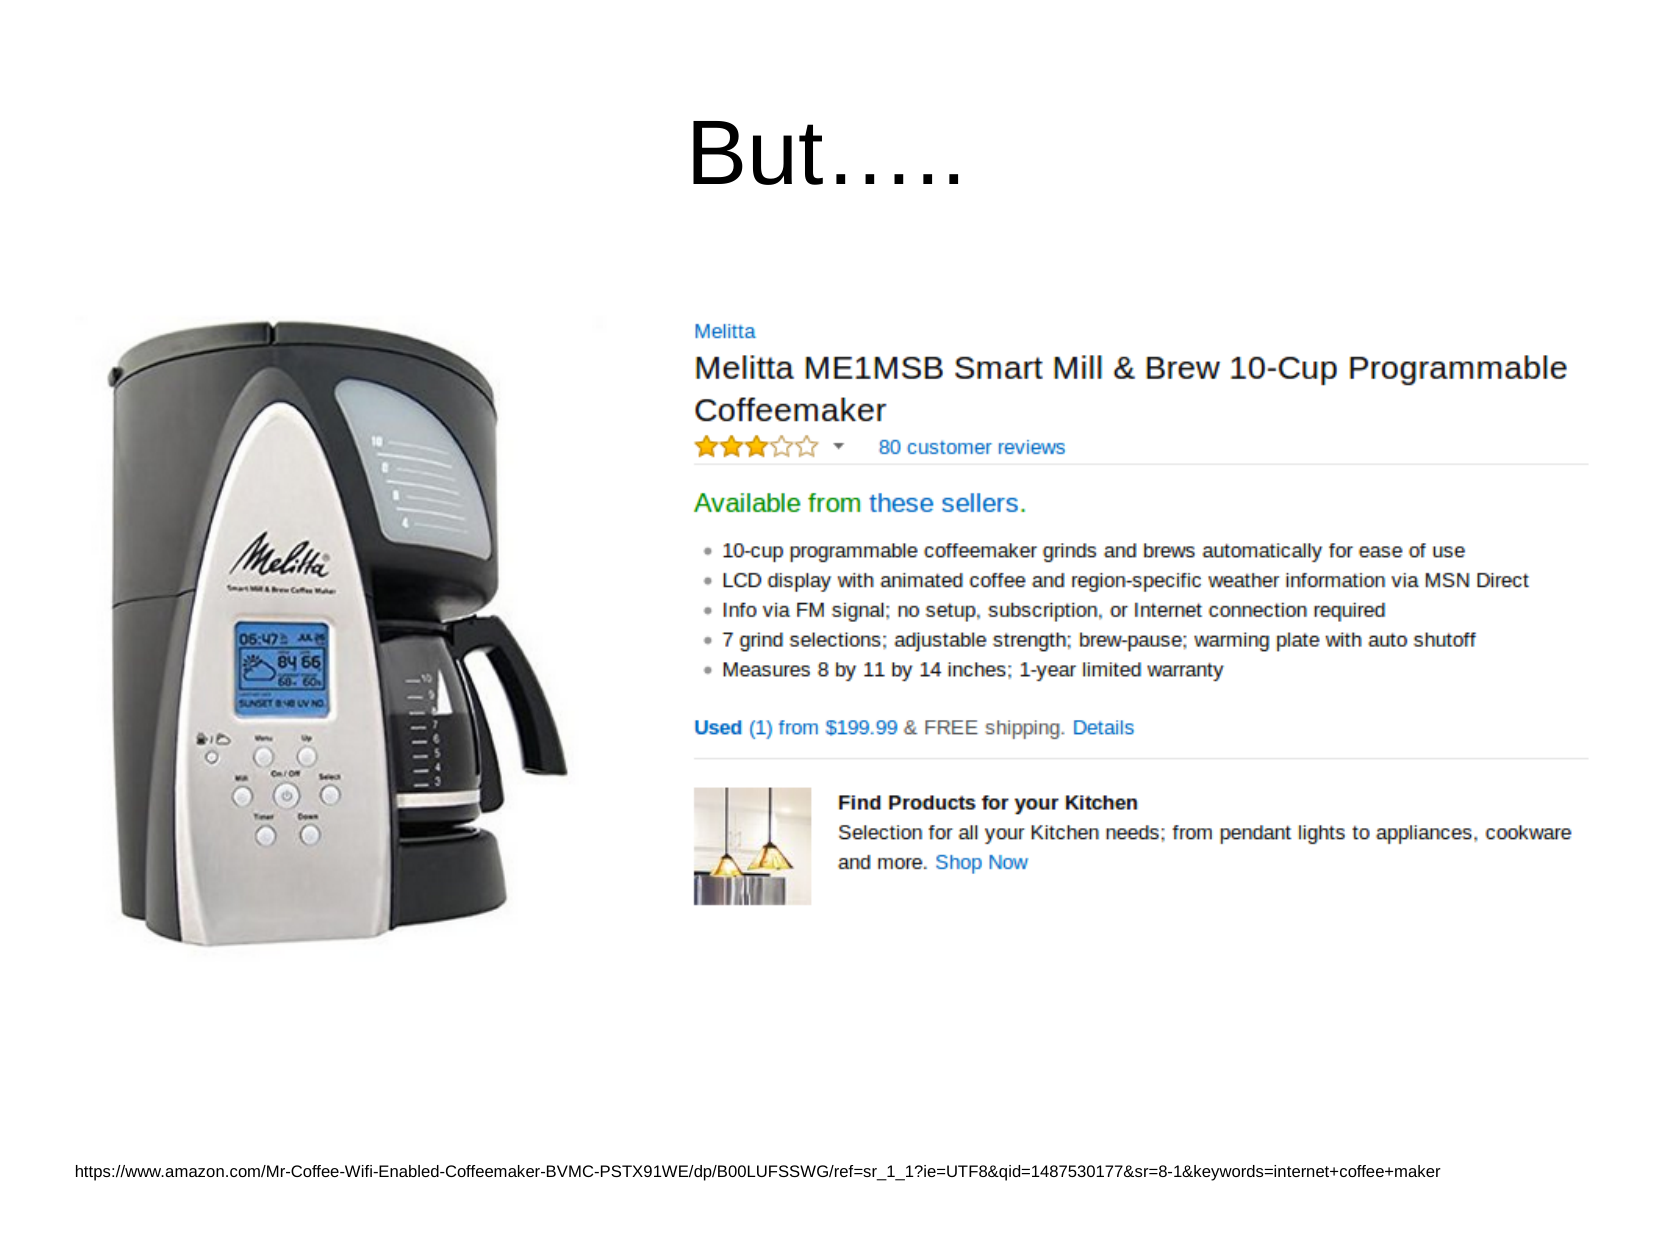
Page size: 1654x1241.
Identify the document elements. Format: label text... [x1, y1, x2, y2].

text_box https://www.amazon.com/Mr-Coffee-Wifi-Enabled-Coffeemaker-BVMC-PSTX91WE/dp/B00LUFSSWG/ref=sr_1_1?ie=UTF8&qid=1487530177&sr=8-1&keywords=internet+coffee+maker [60, 1155, 1606, 1201]
picture [75, 282, 1592, 968]
title But….. [82, 49, 1571, 257]
